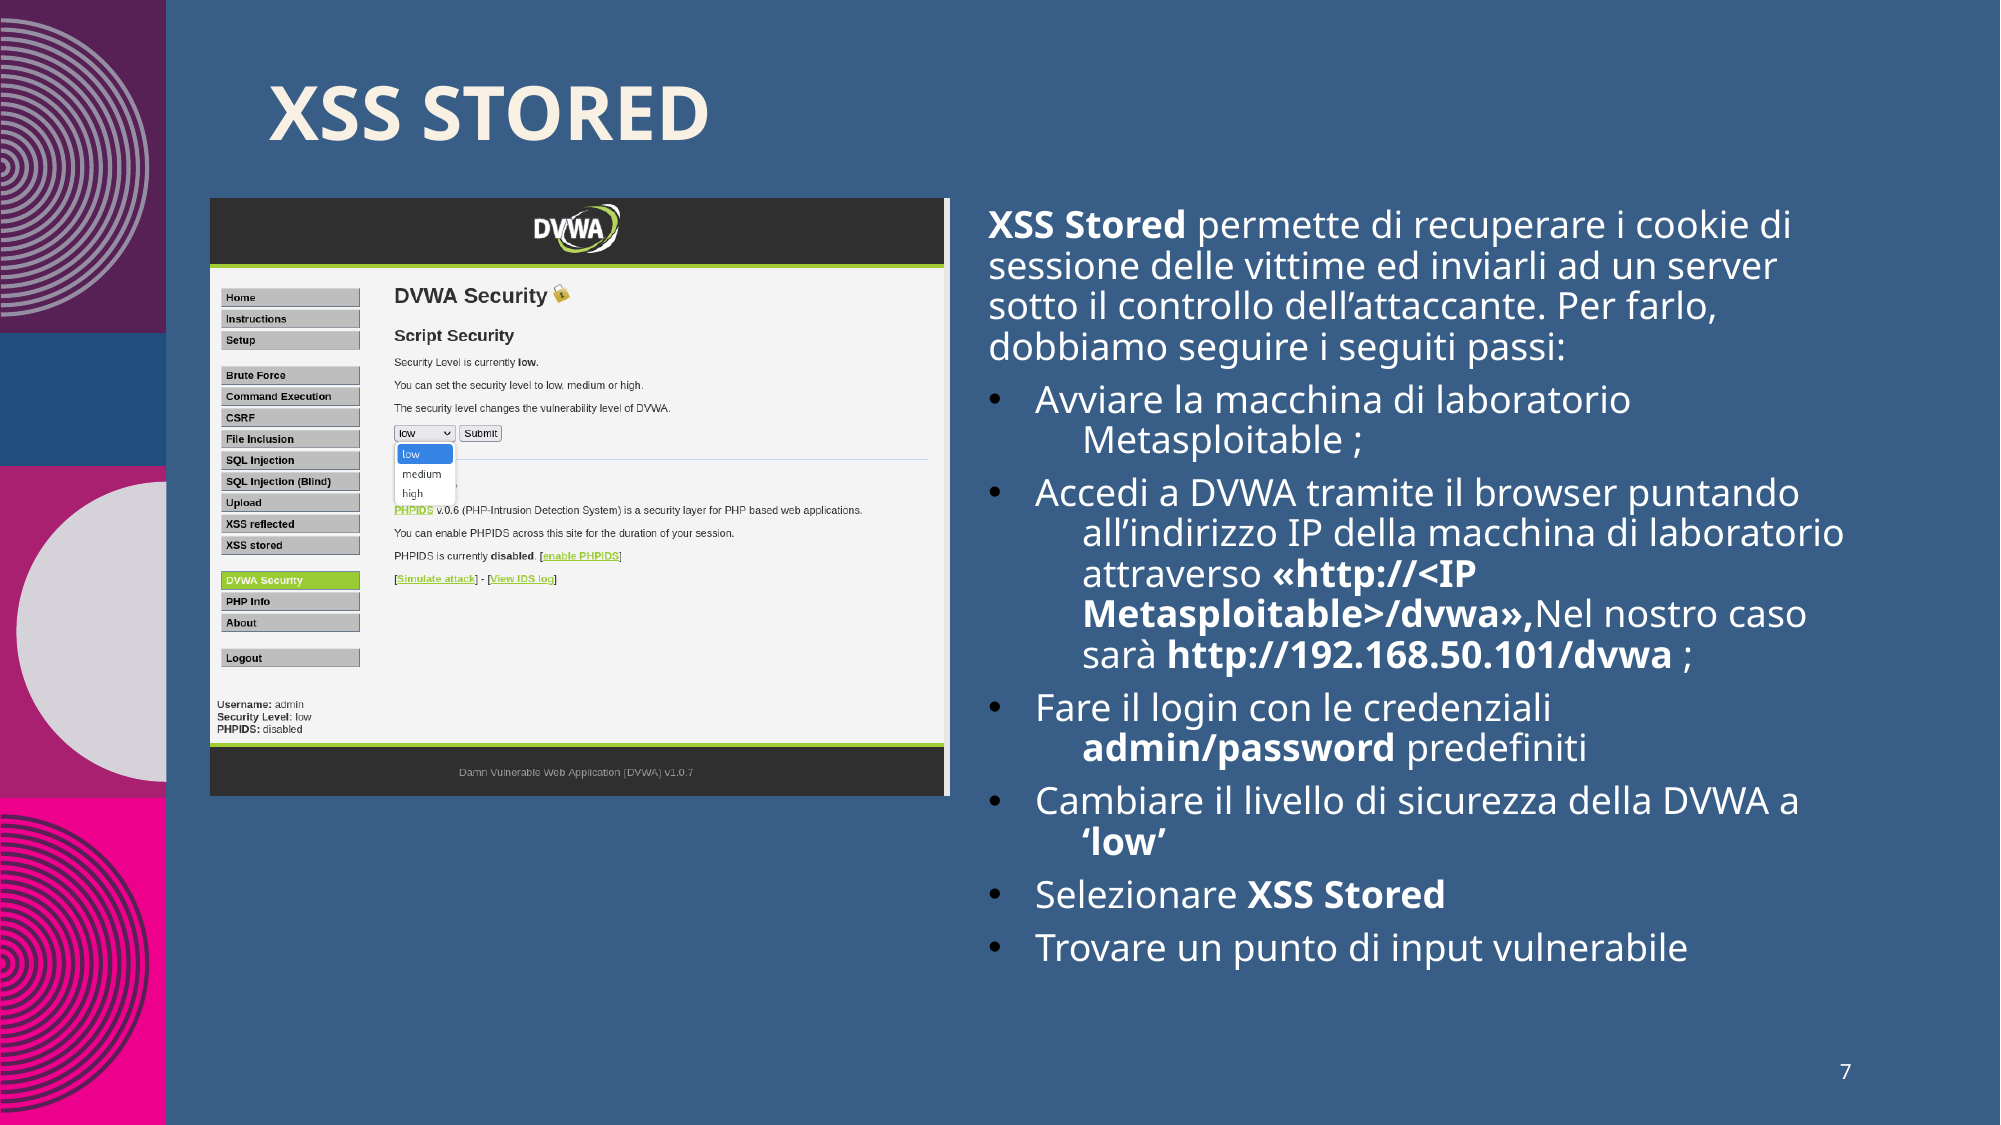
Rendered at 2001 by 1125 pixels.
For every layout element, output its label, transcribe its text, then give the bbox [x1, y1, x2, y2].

text_box [1824, 1042, 1900, 1103]
list XSS Stored permette di recuperare i cookie di sessione delle vittime ed inviarli ad un server sotto il controllo dell’attaccante. Per farlo, dobbiamo seguire i seguiti passi: Avviare la macchina di laboratorio Metasploitable ; Accedi a DVWA tramite il browser puntando all’indirizzo IP della macchina di laboratorio attraverso «http://<IP Metasploitable>/dvwa»,Nel nostro caso sarà http://192.168.50.101/dvwa ; Fare il login con le credenziali admin/password predefiniti Cambiare il livello di sicurezza della DVWA a ‘low’ Selezionare XSS Stored Trovare un punto di input vulnerabile [973, 198, 1874, 1043]
picture [210, 198, 950, 796]
title XSS Stored [254, 68, 1874, 173]
